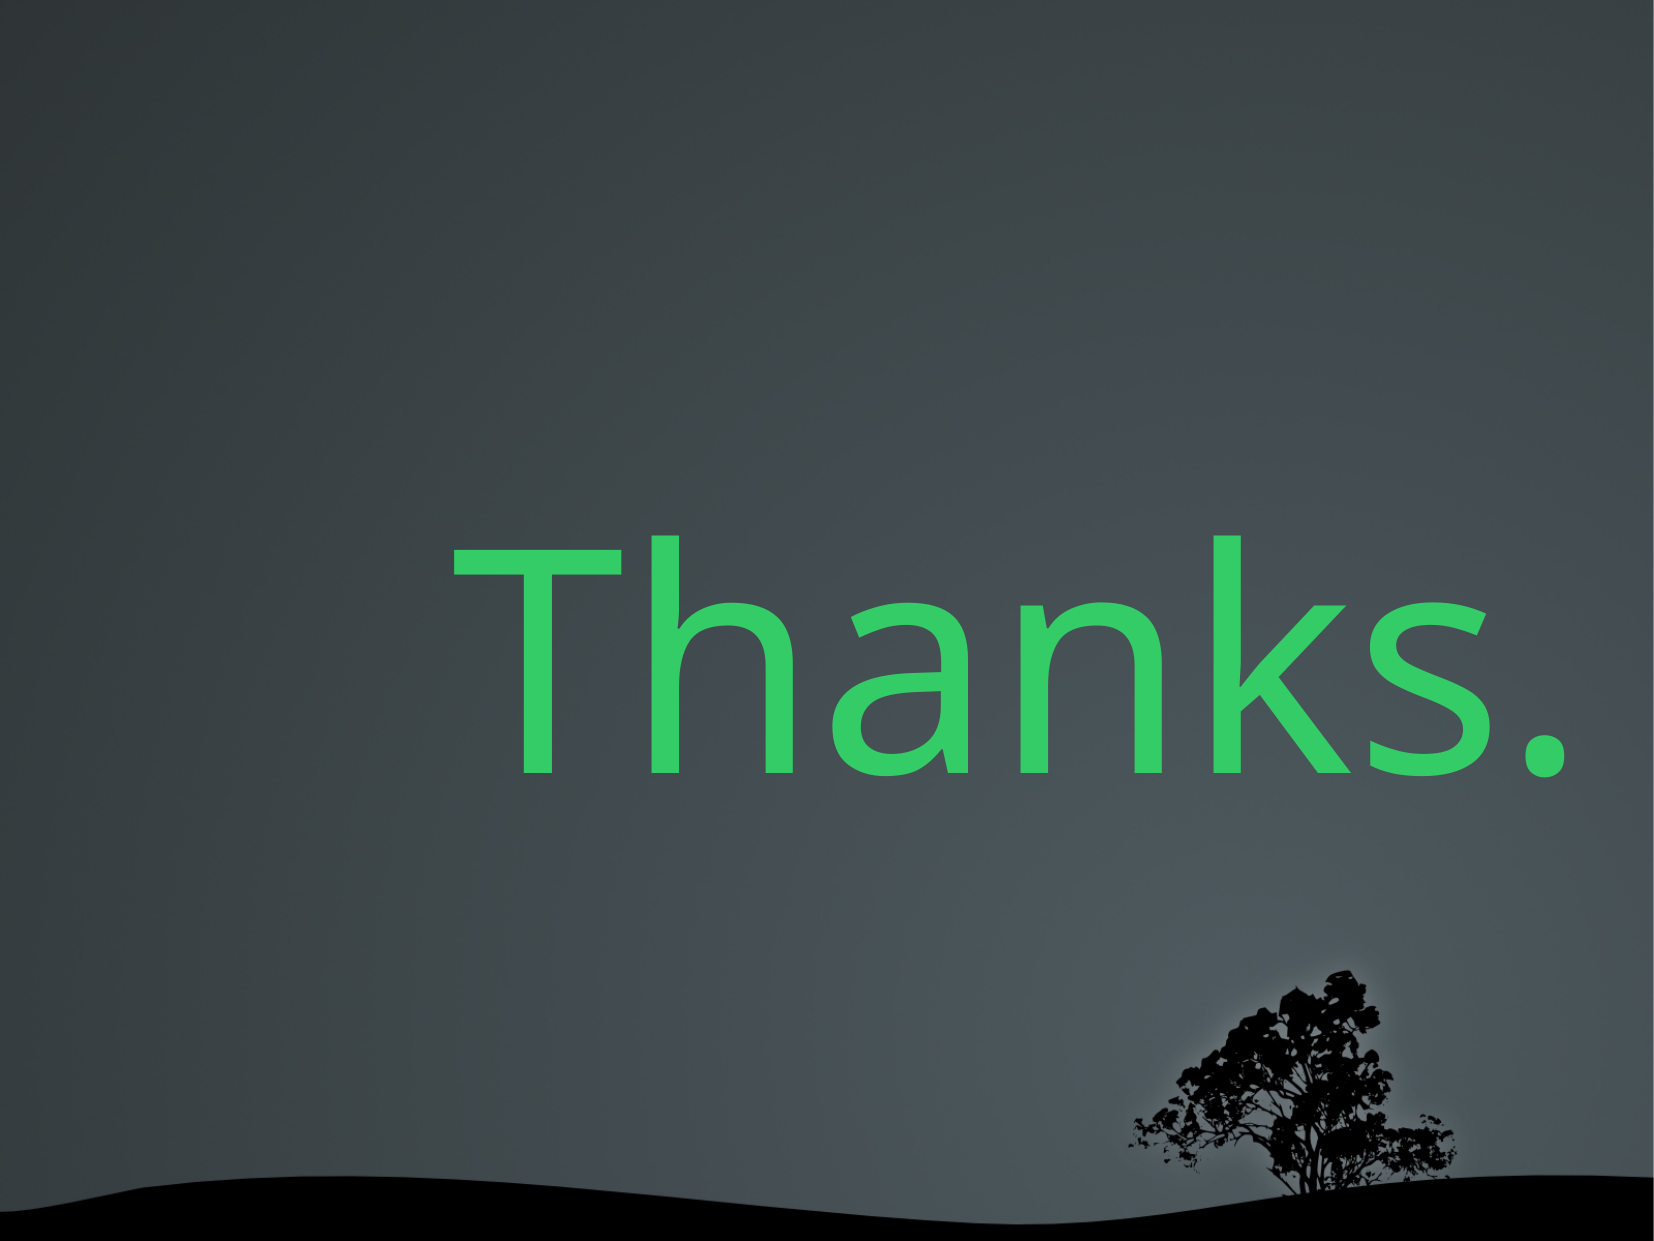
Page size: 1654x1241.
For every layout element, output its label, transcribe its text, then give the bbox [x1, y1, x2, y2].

picture [0, 0, 1654, 1241]
text_box Thanks. [437, 431, 1217, 809]
